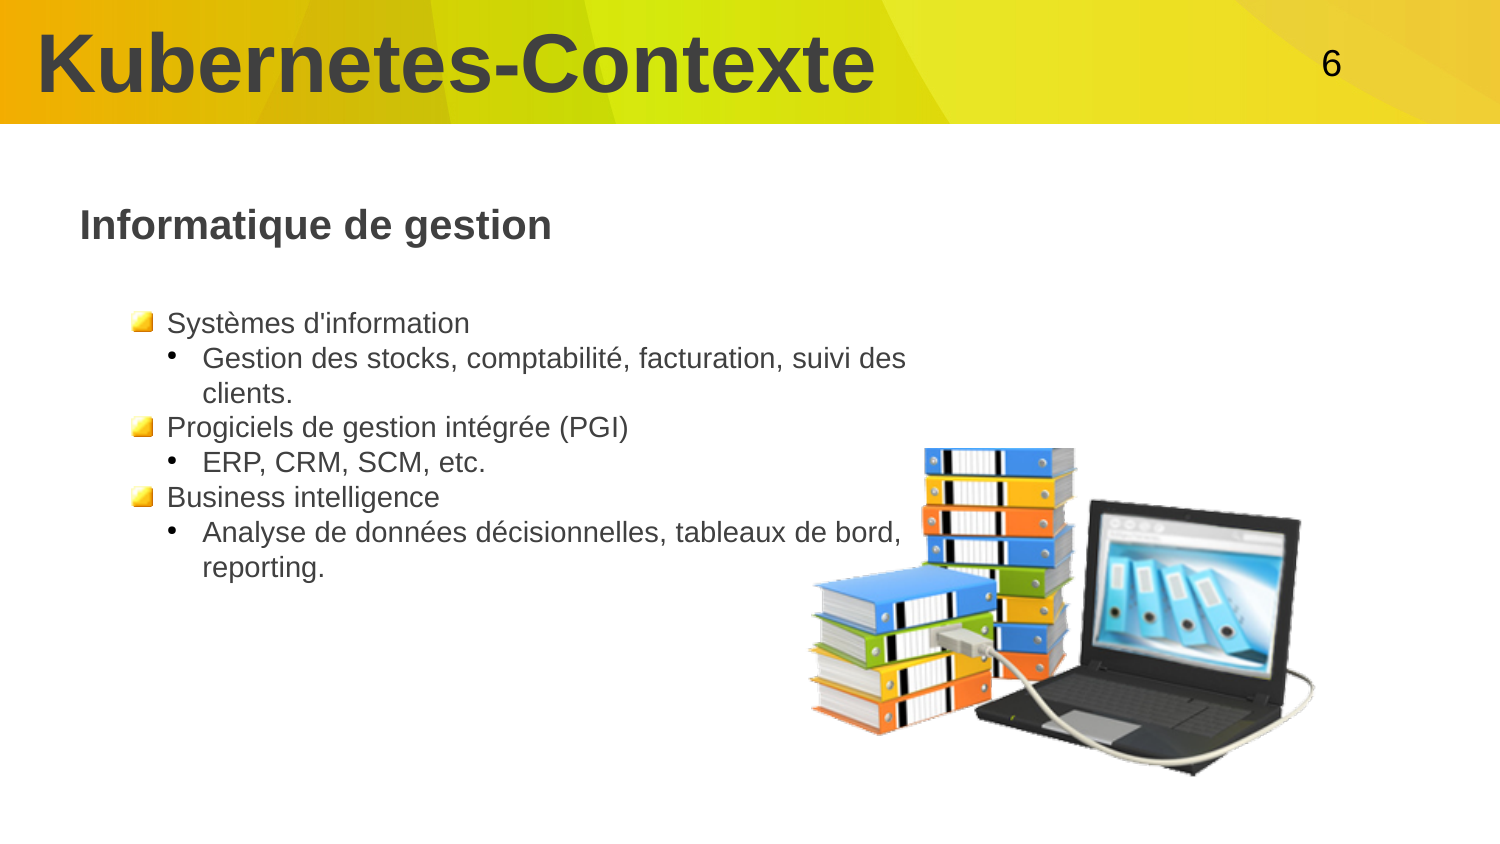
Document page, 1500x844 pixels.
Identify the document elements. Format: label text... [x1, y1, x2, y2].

text_box Informatique de gestion [64, 185, 1459, 261]
text_box <numéro> [1306, 35, 1500, 106]
text_box Systèmes d'information Gestion des stocks, comptabilité, facturation, suivi des clients. Progiciels de gestion intégrée (PGI) ERP, CRM, SCM, etc. Business intelligence Analyse de données décisionnelles, tableaux de bord, reporting. [66, 296, 981, 721]
text_box Kubernetes-Contexte [0, 0, 1498, 130]
picture [0, 106, 1500, 844]
